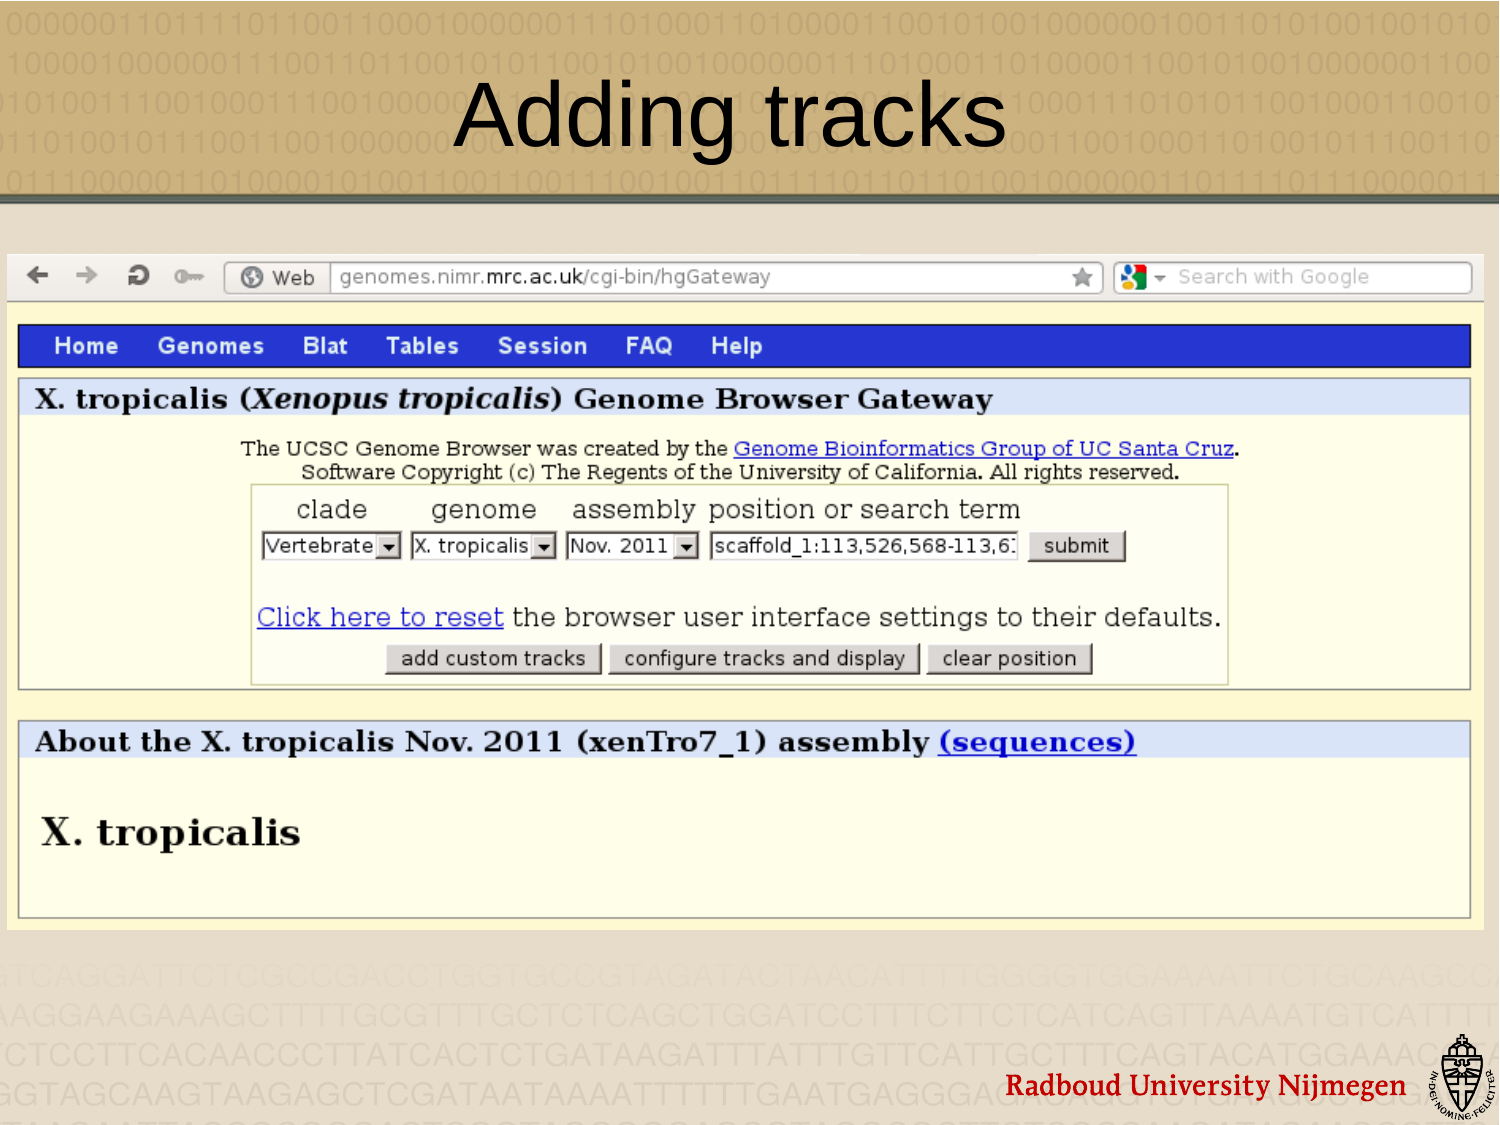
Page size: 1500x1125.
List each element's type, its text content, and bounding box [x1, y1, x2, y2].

picture [0, 1, 1500, 1125]
title Adding tracks [0, 16, 1463, 204]
